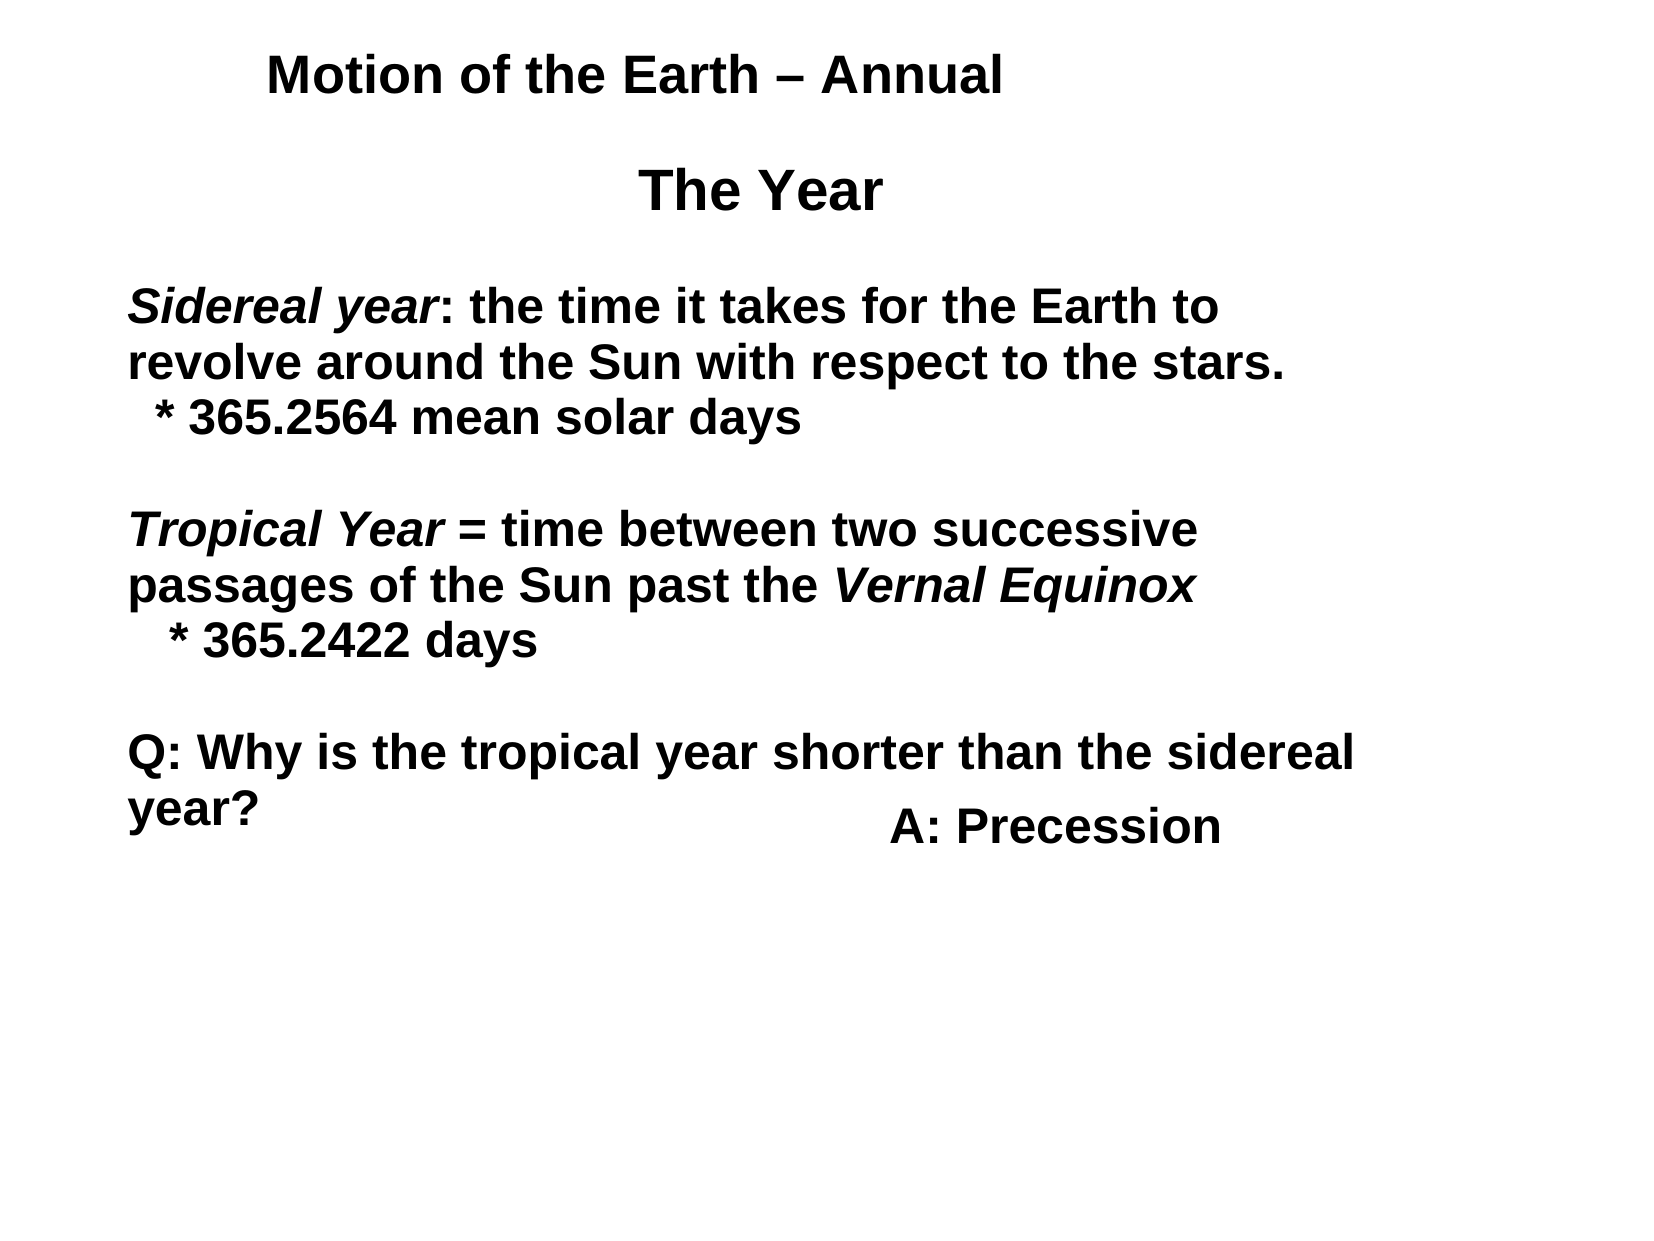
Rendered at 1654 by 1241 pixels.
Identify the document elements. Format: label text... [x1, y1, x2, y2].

text_box A: Precession [874, 790, 1238, 862]
text_box The Year Sidereal year: the time it takes for the Earth to revolve around the Sun with respect to the stars. * 365.2564 mean solar days Tropical Year = time between two successive passages of the Sun past the Vernal Equinox * 365.2422 days Q: Why is the tropical year shorter than the sidereal year? [112, 150, 1411, 844]
text_box Motion of the Earth – Annual [185, 36, 1088, 113]
